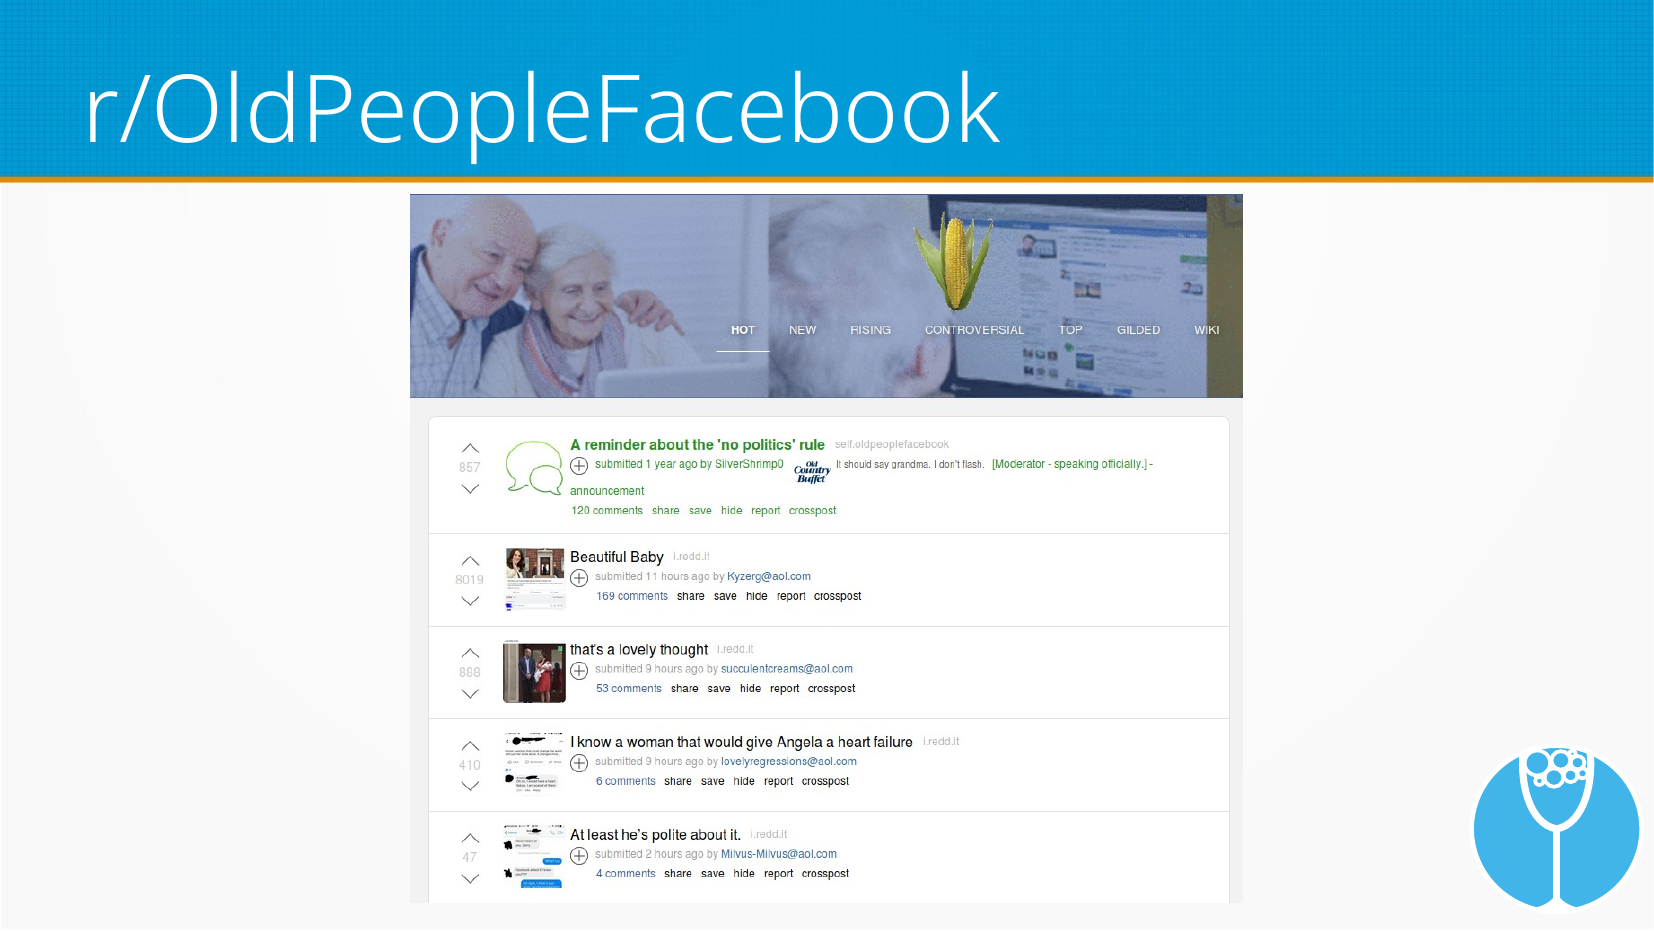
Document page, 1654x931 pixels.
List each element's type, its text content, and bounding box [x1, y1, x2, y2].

picture [0, 175, 1654, 931]
title r/OldPeopleFacebook [82, 14, 1571, 171]
